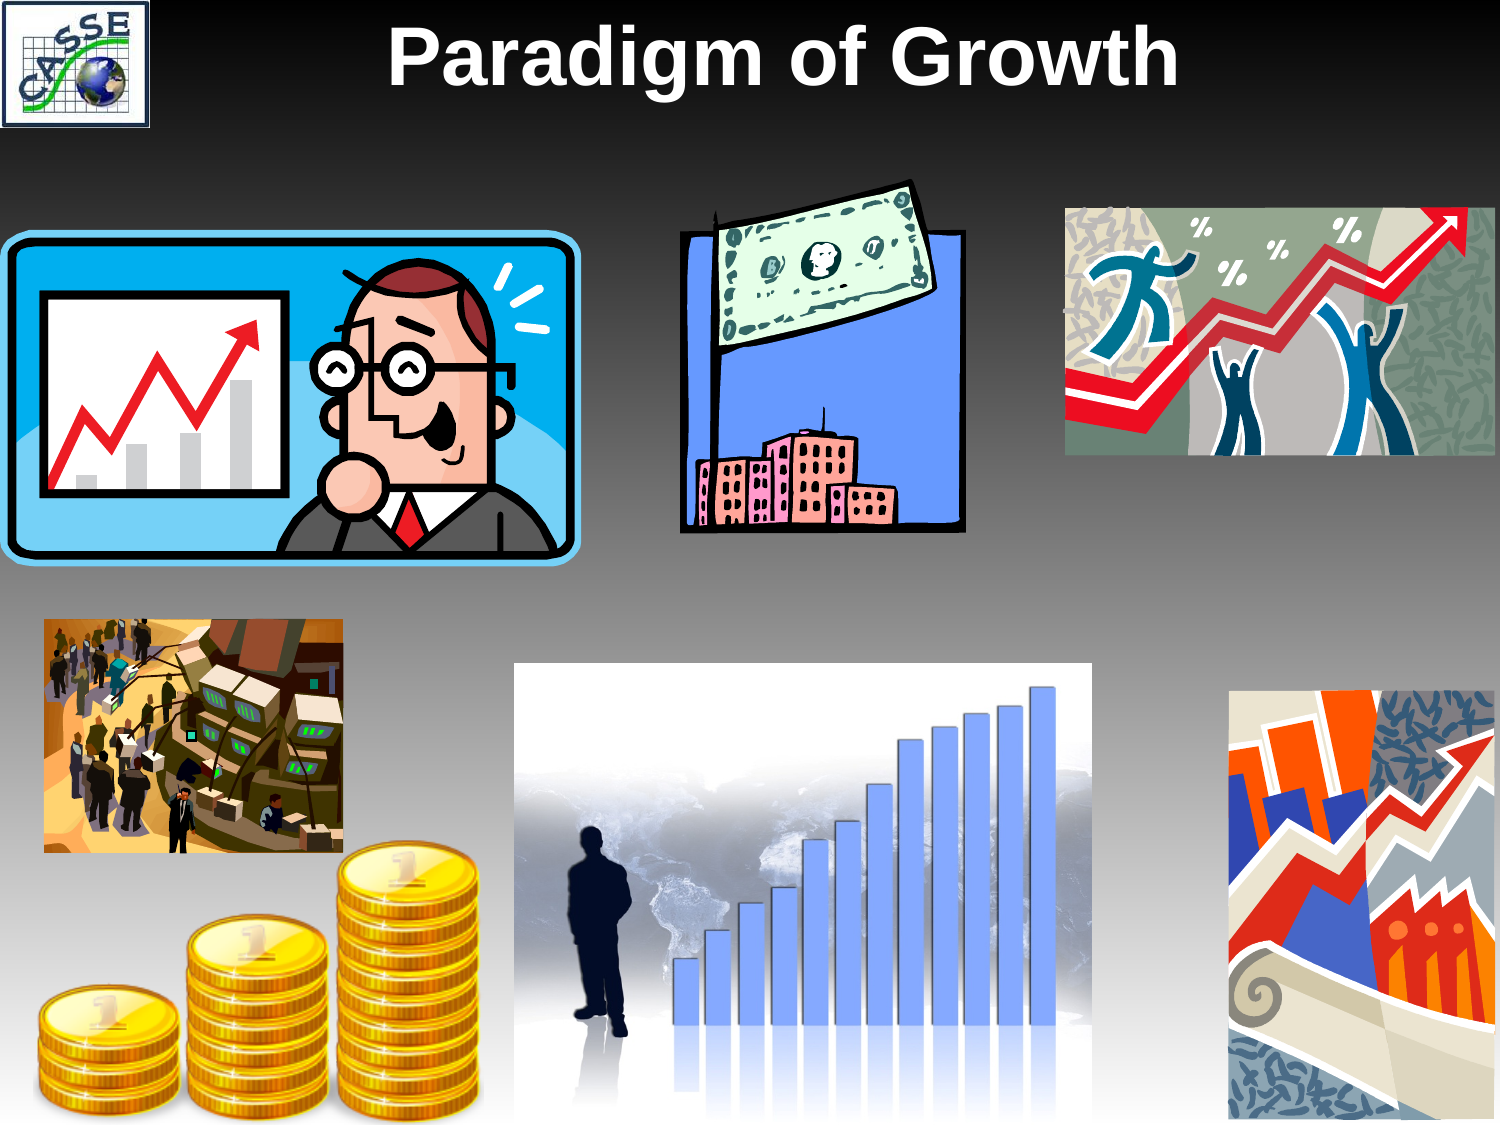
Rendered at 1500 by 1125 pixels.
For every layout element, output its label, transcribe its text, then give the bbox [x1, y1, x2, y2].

picture [33, 617, 484, 1125]
picture [1062, 201, 1500, 461]
picture [1226, 688, 1500, 1125]
picture [514, 663, 1092, 1125]
picture [0, 229, 582, 567]
text_box Paradigm of Growth [371, 0, 1197, 110]
picture [680, 178, 968, 534]
picture [0, 0, 150, 128]
